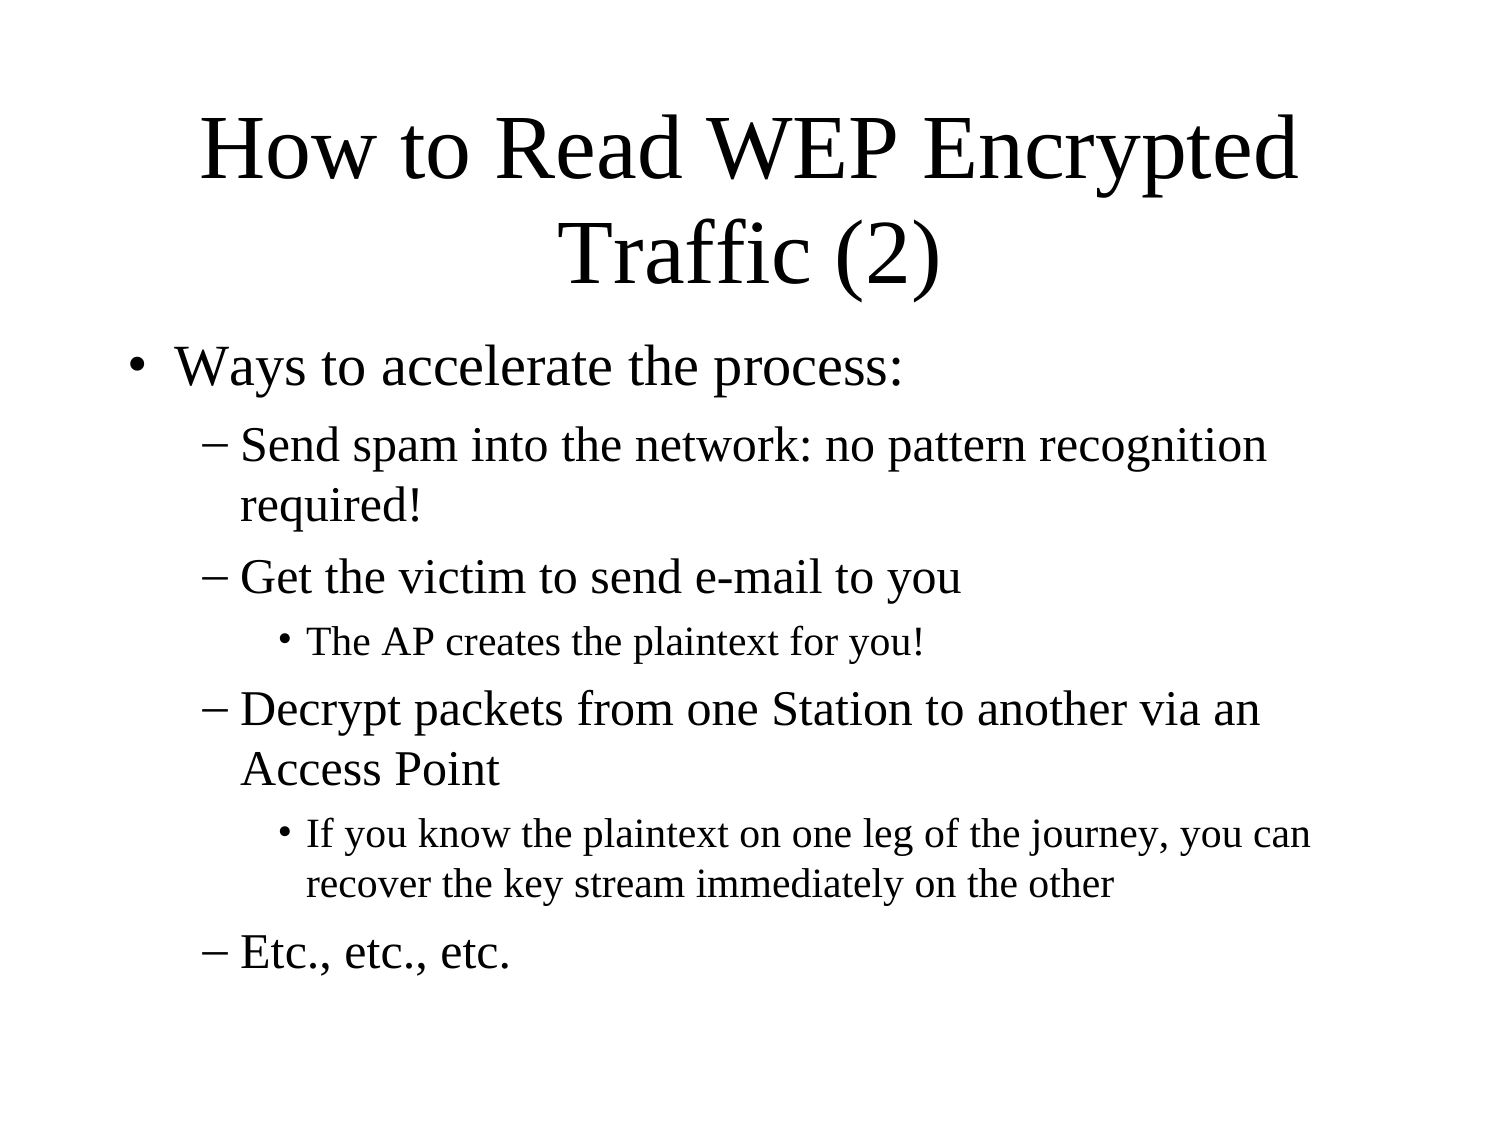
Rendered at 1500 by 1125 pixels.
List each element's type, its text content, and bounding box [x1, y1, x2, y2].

list Ways to accelerate the process: Send spam into the network: no pattern recognition required! Get the victim to send e-mail to you The AP creates the plaintext for you! Decrypt packets from one Station to another via an Access Point If you know the plaintext on one leg of the journey, you can recover the key stream immediately on the other Etc., etc., etc. [112, 324, 1388, 1000]
title How to Read WEP Encrypted Traffic (2) [112, 87, 1388, 312]
